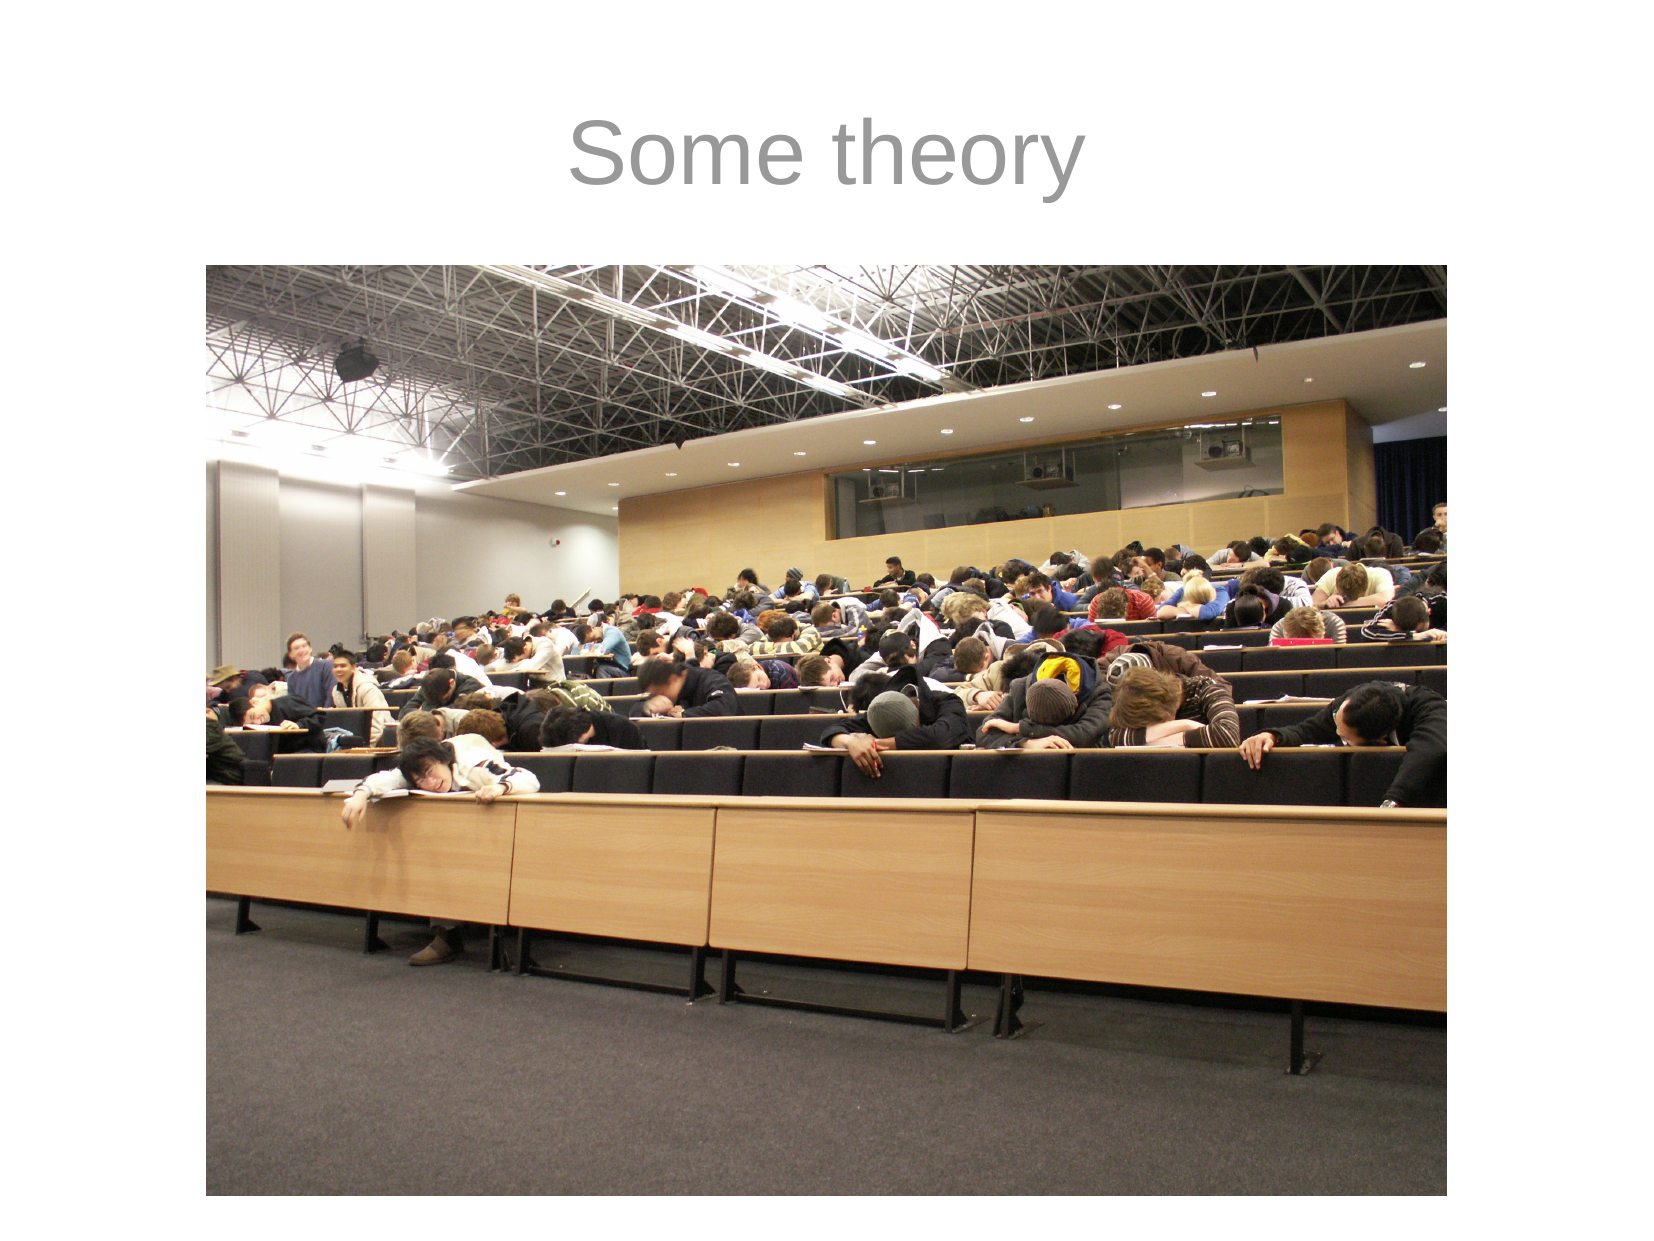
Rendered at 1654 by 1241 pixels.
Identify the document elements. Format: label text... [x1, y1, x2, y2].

title Some theory [82, 49, 1571, 257]
picture [206, 265, 1447, 1196]
